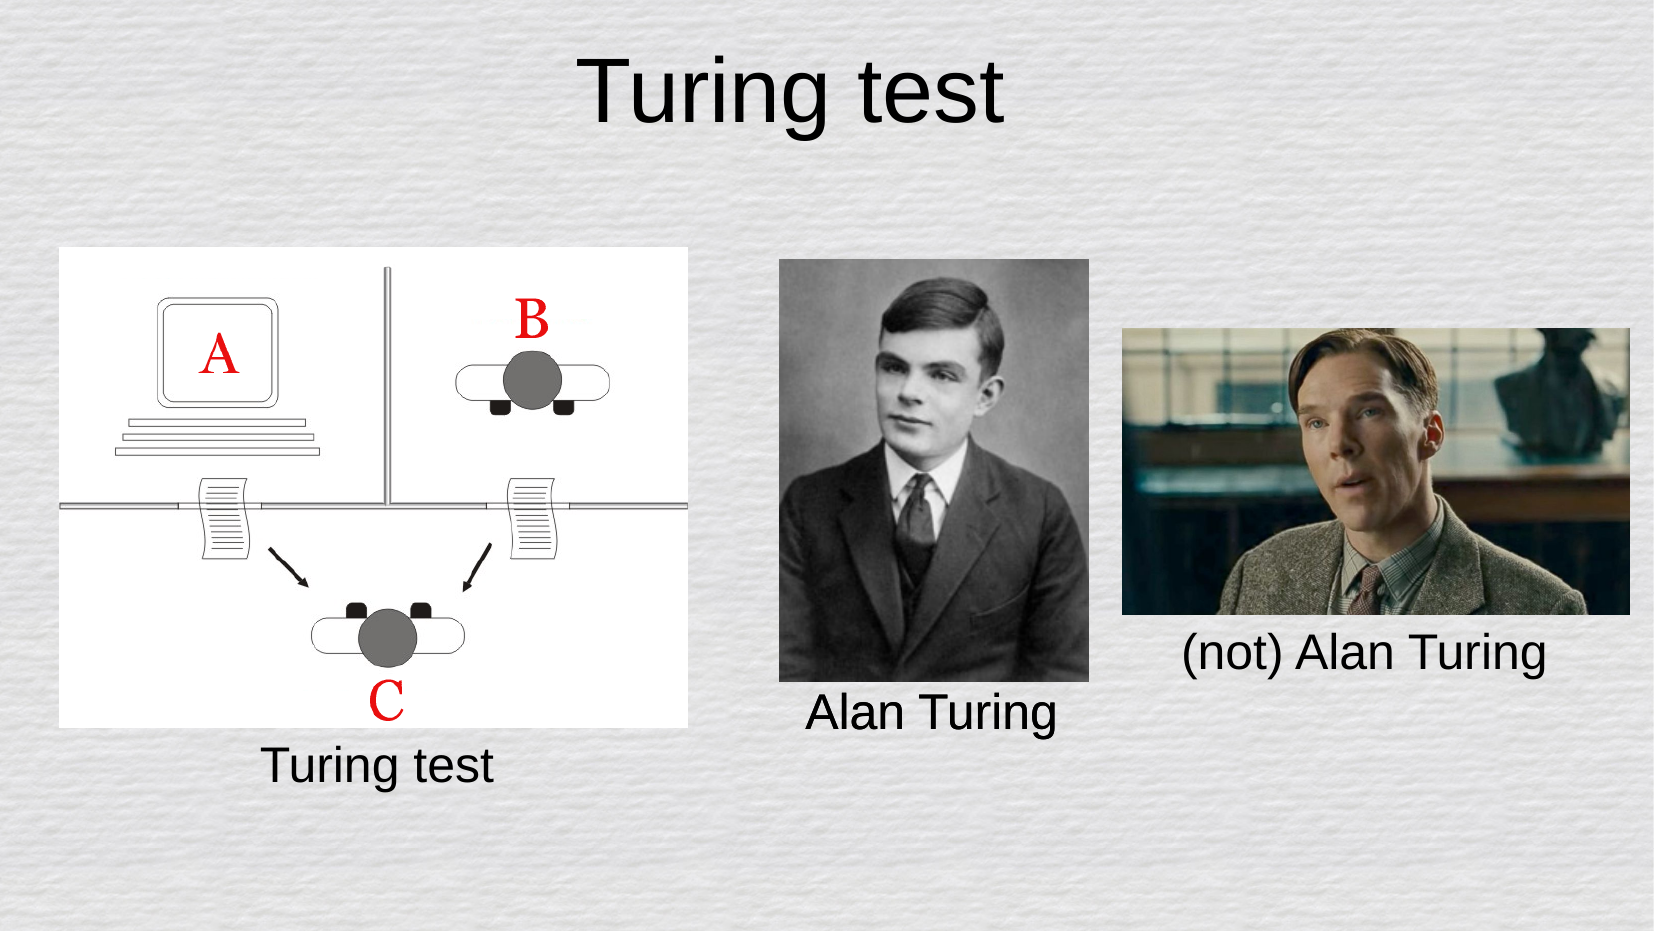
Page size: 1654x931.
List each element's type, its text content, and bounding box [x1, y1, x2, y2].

picture [0, 0, 1654, 931]
title Turing test [94, 0, 1512, 193]
title Turing test [259, 728, 532, 904]
title (not) Alan Turing [1181, 513, 1583, 792]
title Alan Turing [805, 573, 1078, 851]
